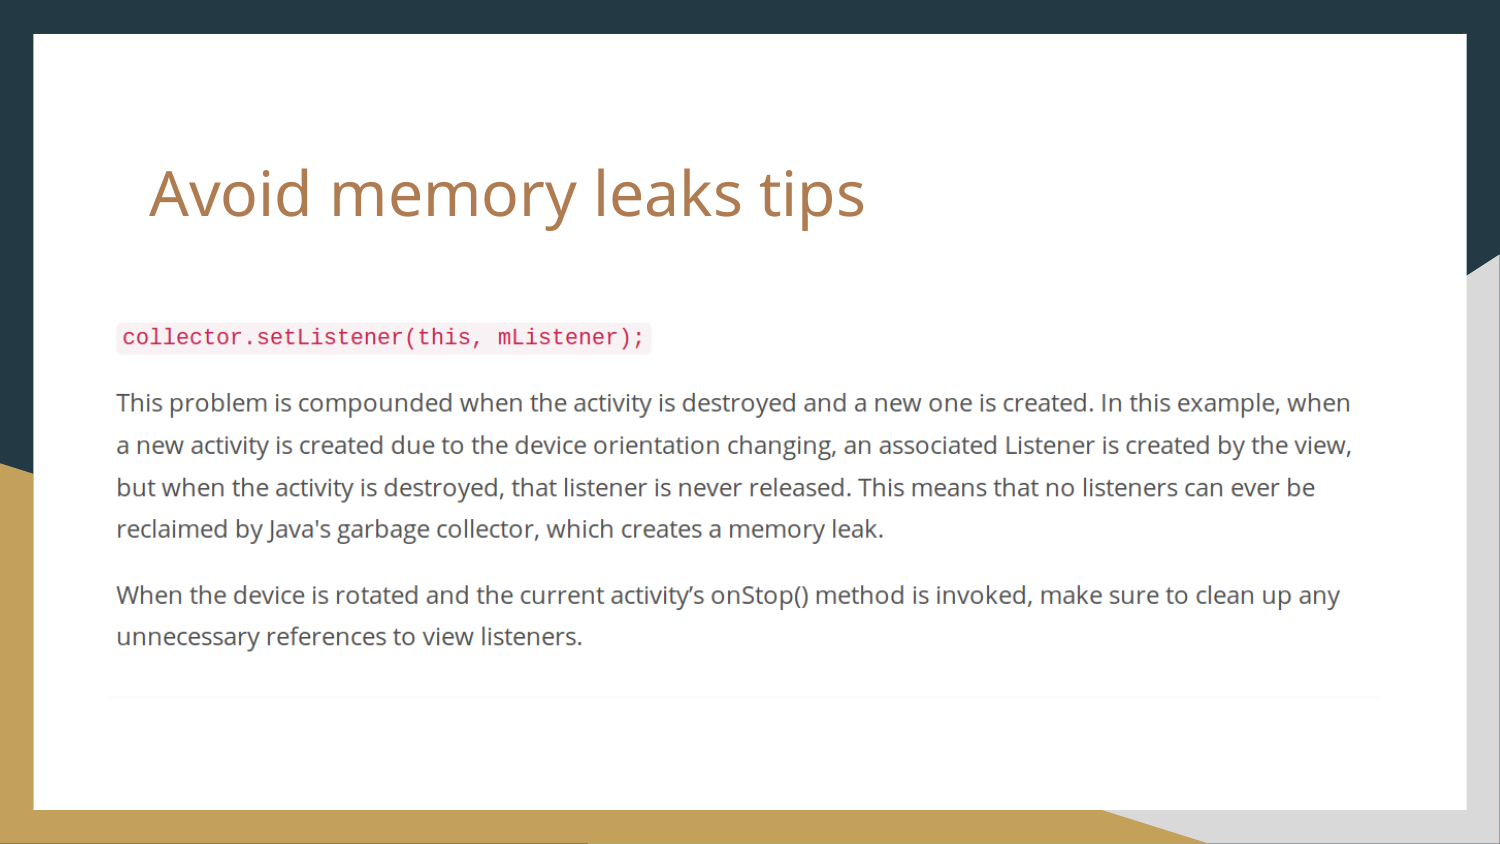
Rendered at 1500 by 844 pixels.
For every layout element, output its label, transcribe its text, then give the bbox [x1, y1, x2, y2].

title Avoid memory leaks tips [134, 138, 1366, 296]
picture [110, 304, 1378, 698]
